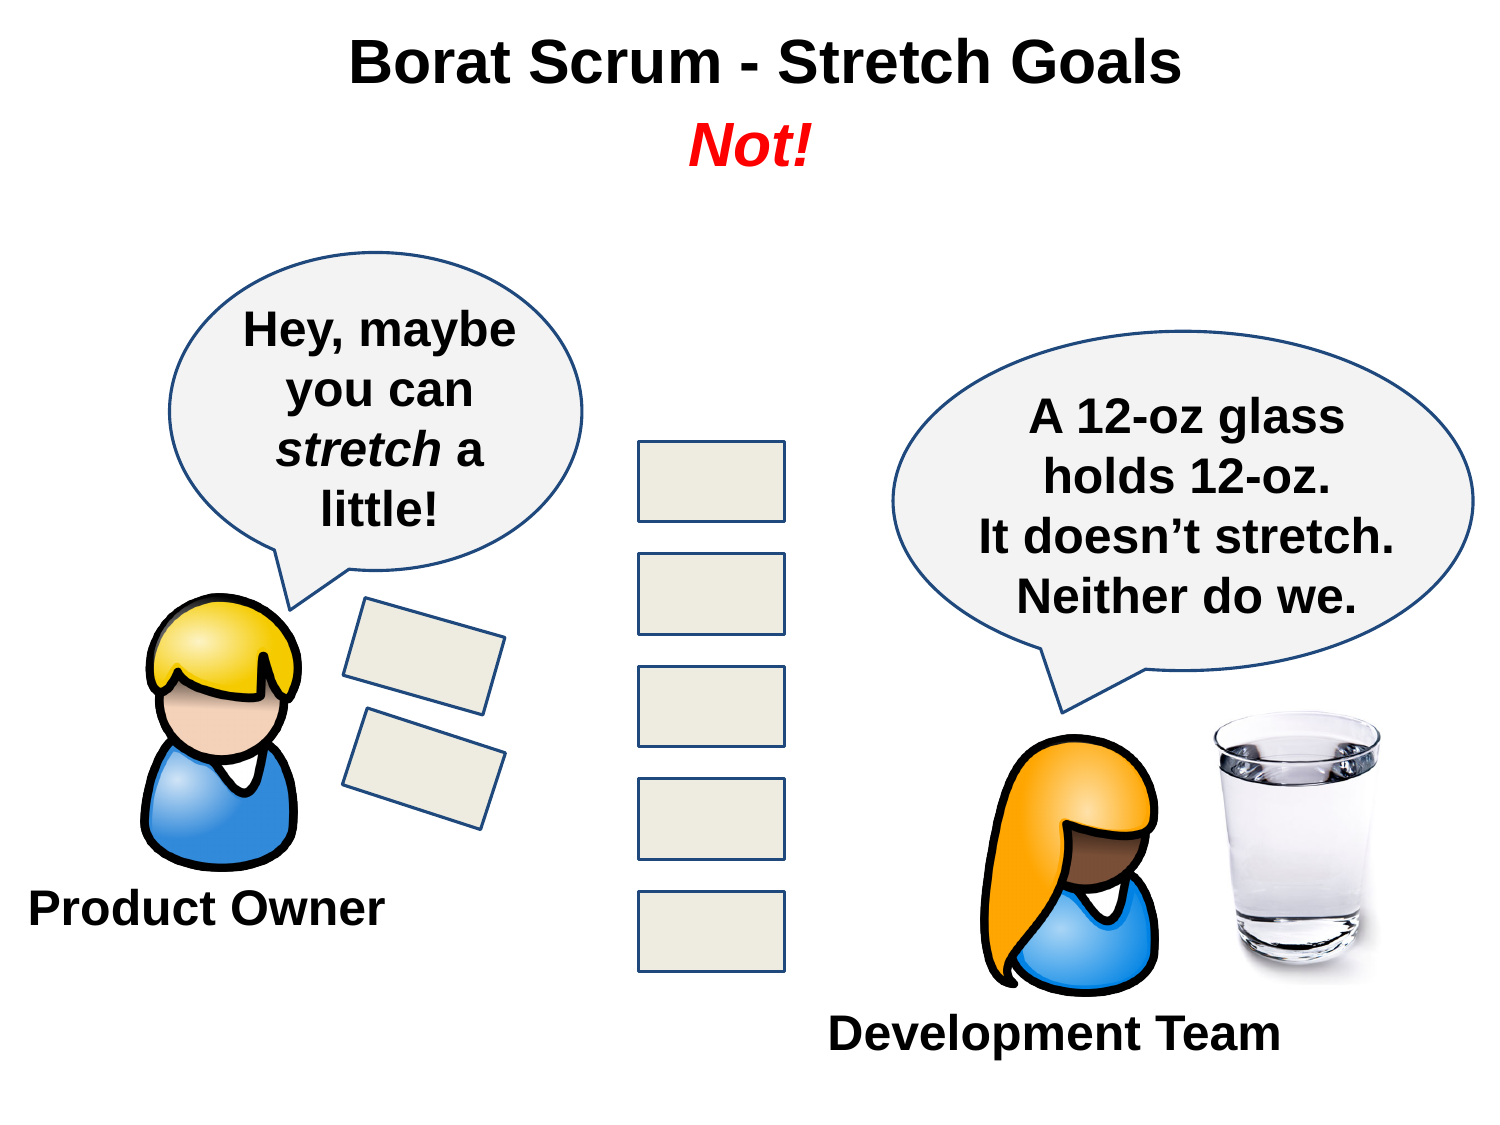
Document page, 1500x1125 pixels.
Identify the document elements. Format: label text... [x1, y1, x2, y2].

text_box [343, 597, 505, 715]
text_box [638, 891, 785, 972]
text_box Product Owner [12, 860, 451, 957]
text_box [342, 707, 506, 830]
text_box [638, 553, 785, 635]
text_box [224, 520, 527, 611]
text_box [638, 441, 785, 522]
text_box [1053, 687, 1112, 714]
text_box [169, 336, 194, 487]
picture [1196, 687, 1399, 990]
text_box [565, 348, 582, 475]
text_box [257, 252, 494, 281]
text_box Hey, maybe you can stretch a little! [194, 281, 565, 520]
text_box [638, 778, 785, 860]
text_box [1002, 331, 1364, 368]
text_box Development Team [812, 985, 1419, 1112]
text_box [893, 396, 954, 606]
picture [140, 593, 302, 860]
picture [980, 734, 1159, 985]
text_box [1420, 403, 1474, 599]
text_box A 12-oz glass holds 12-oz. It doesn’t stretch. Neither do we. [954, 368, 1420, 687]
text_box [638, 666, 785, 747]
text_box Not! [673, 88, 851, 186]
text_box Borat Scrum - Stretch Goals [333, 5, 1227, 133]
